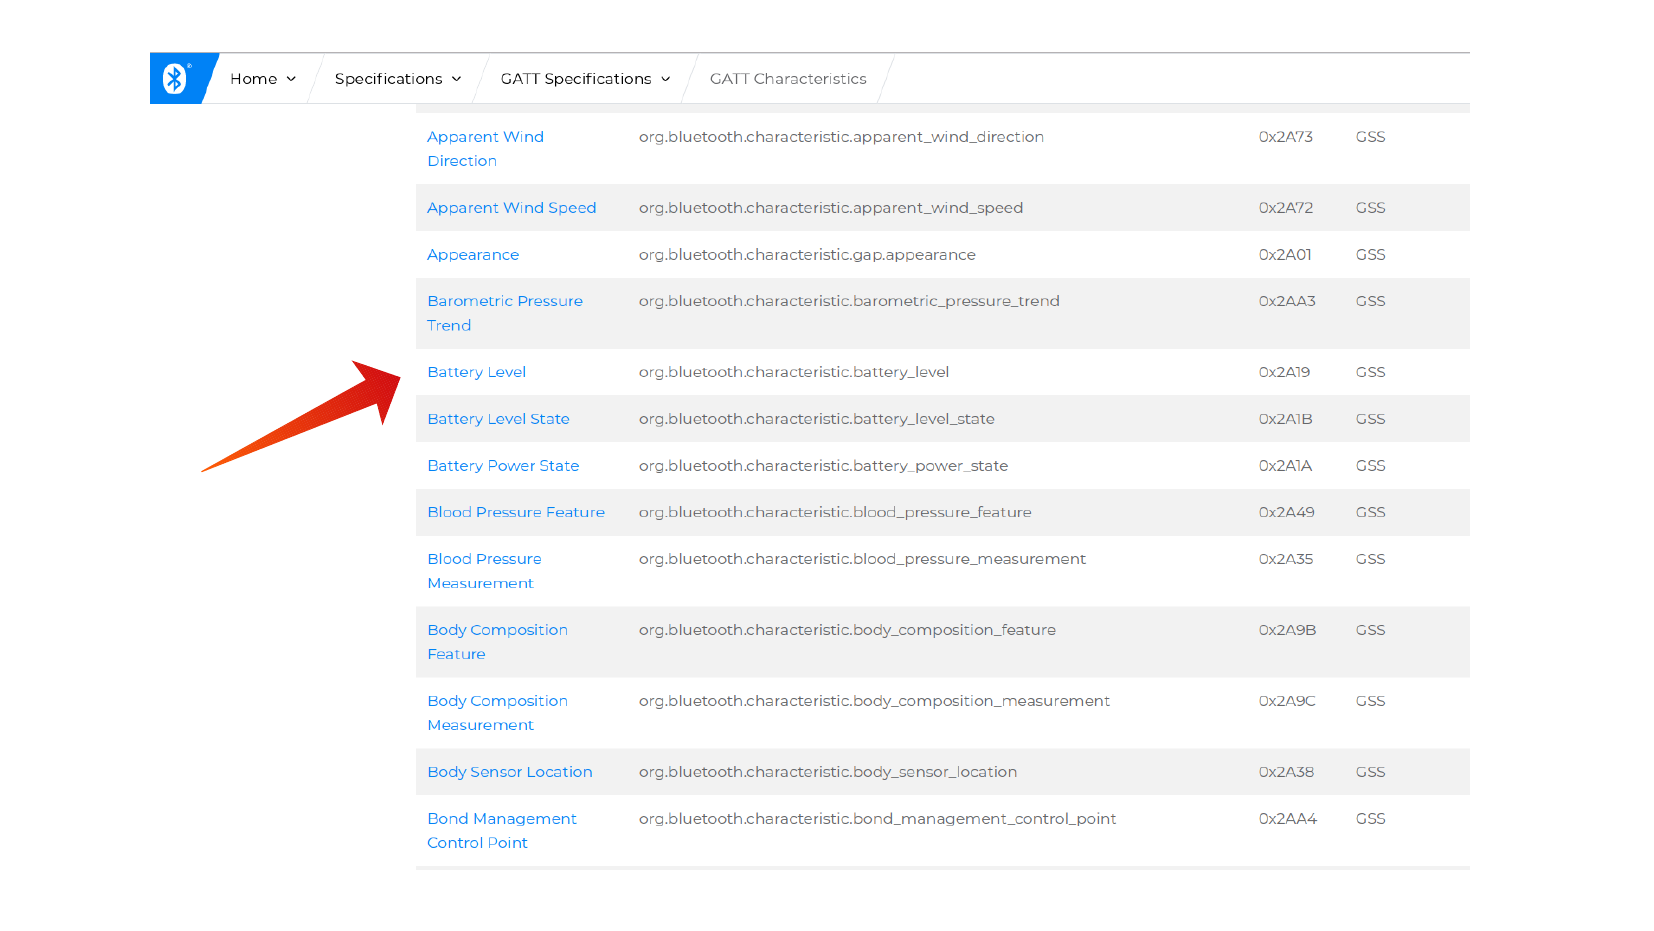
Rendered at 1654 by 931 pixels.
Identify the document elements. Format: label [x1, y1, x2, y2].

picture [150, 44, 1471, 871]
